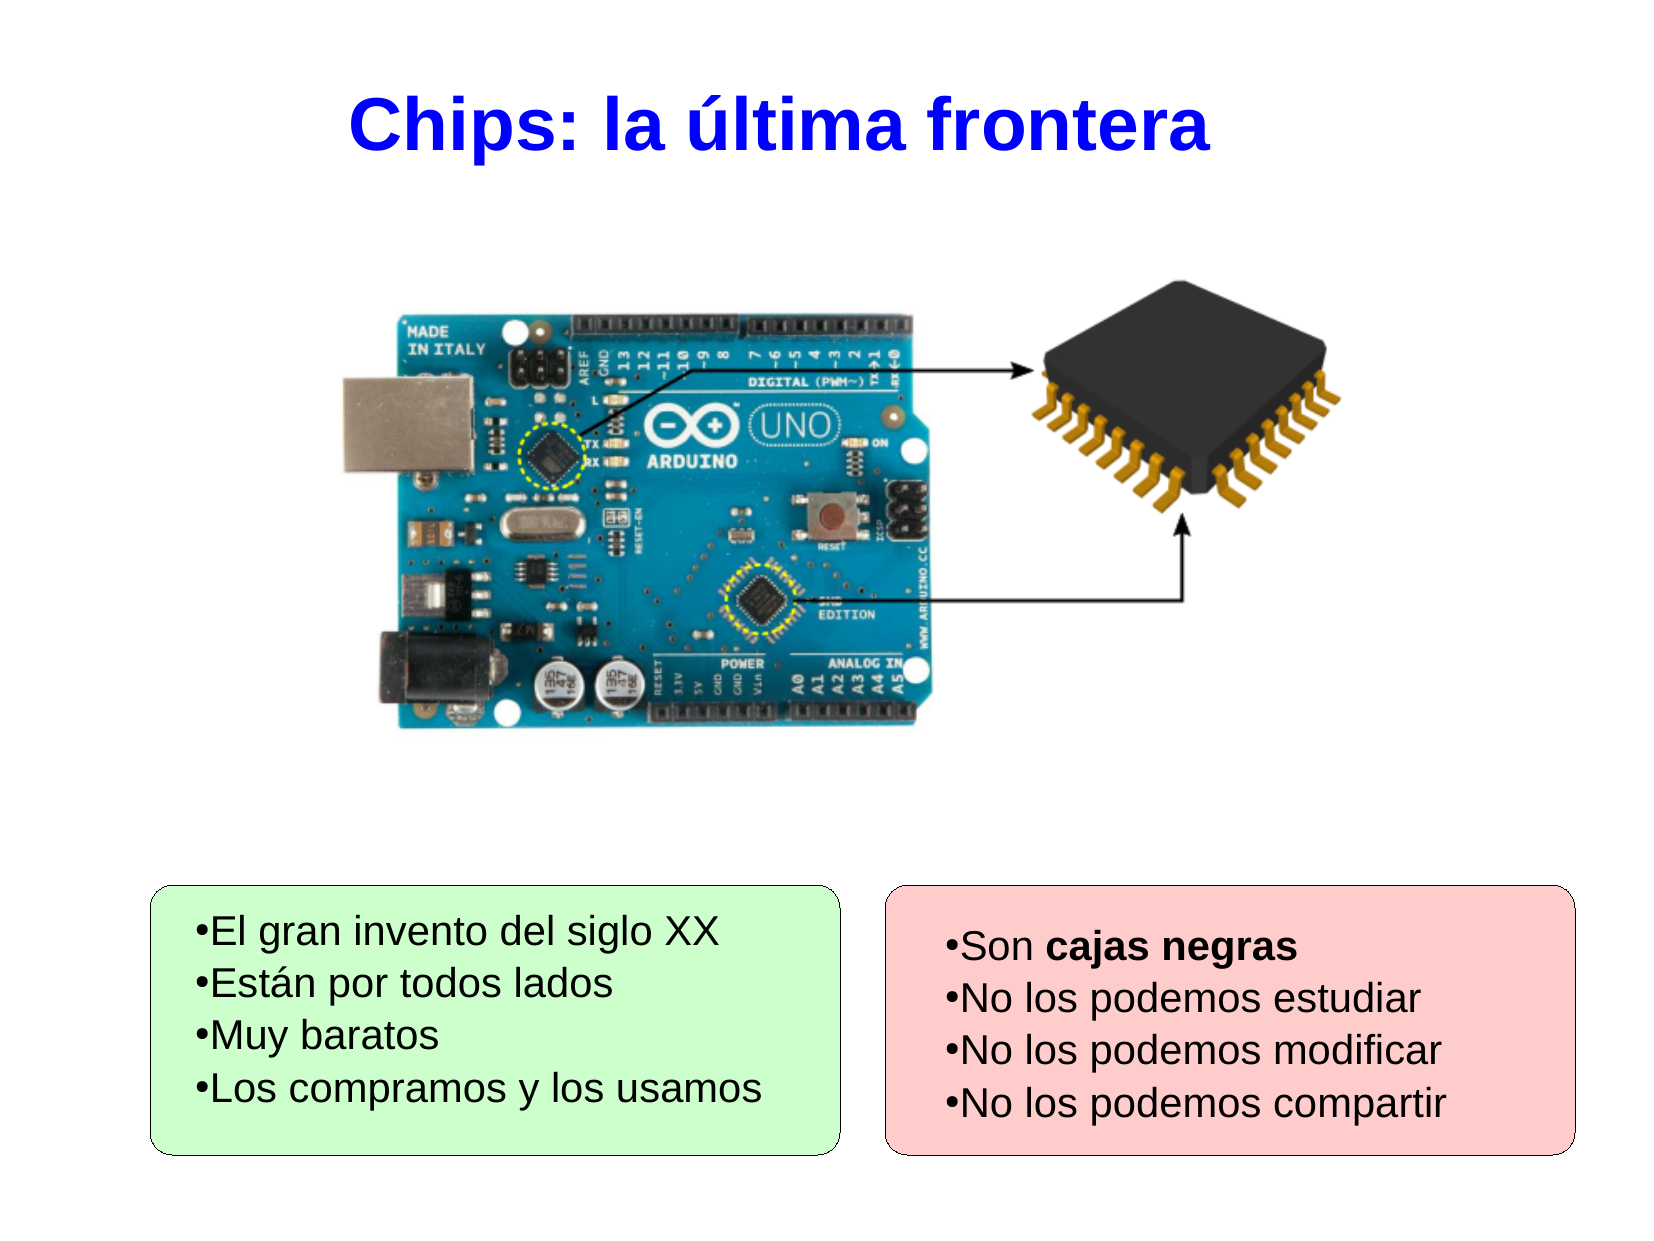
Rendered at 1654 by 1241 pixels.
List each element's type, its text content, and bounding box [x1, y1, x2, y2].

picture [300, 195, 1387, 842]
text_box [885, 885, 1576, 1156]
text_box Son cajas negras No los podemos estudiar No los podemos modificar No los podemos compartir [930, 915, 1561, 1134]
text_box Chips: la última frontera [195, 75, 1365, 258]
text_box [150, 885, 841, 1156]
text_box El gran invento del siglo XX Están por todos lados Muy baratos Los compramos y los usamos [180, 900, 811, 1119]
